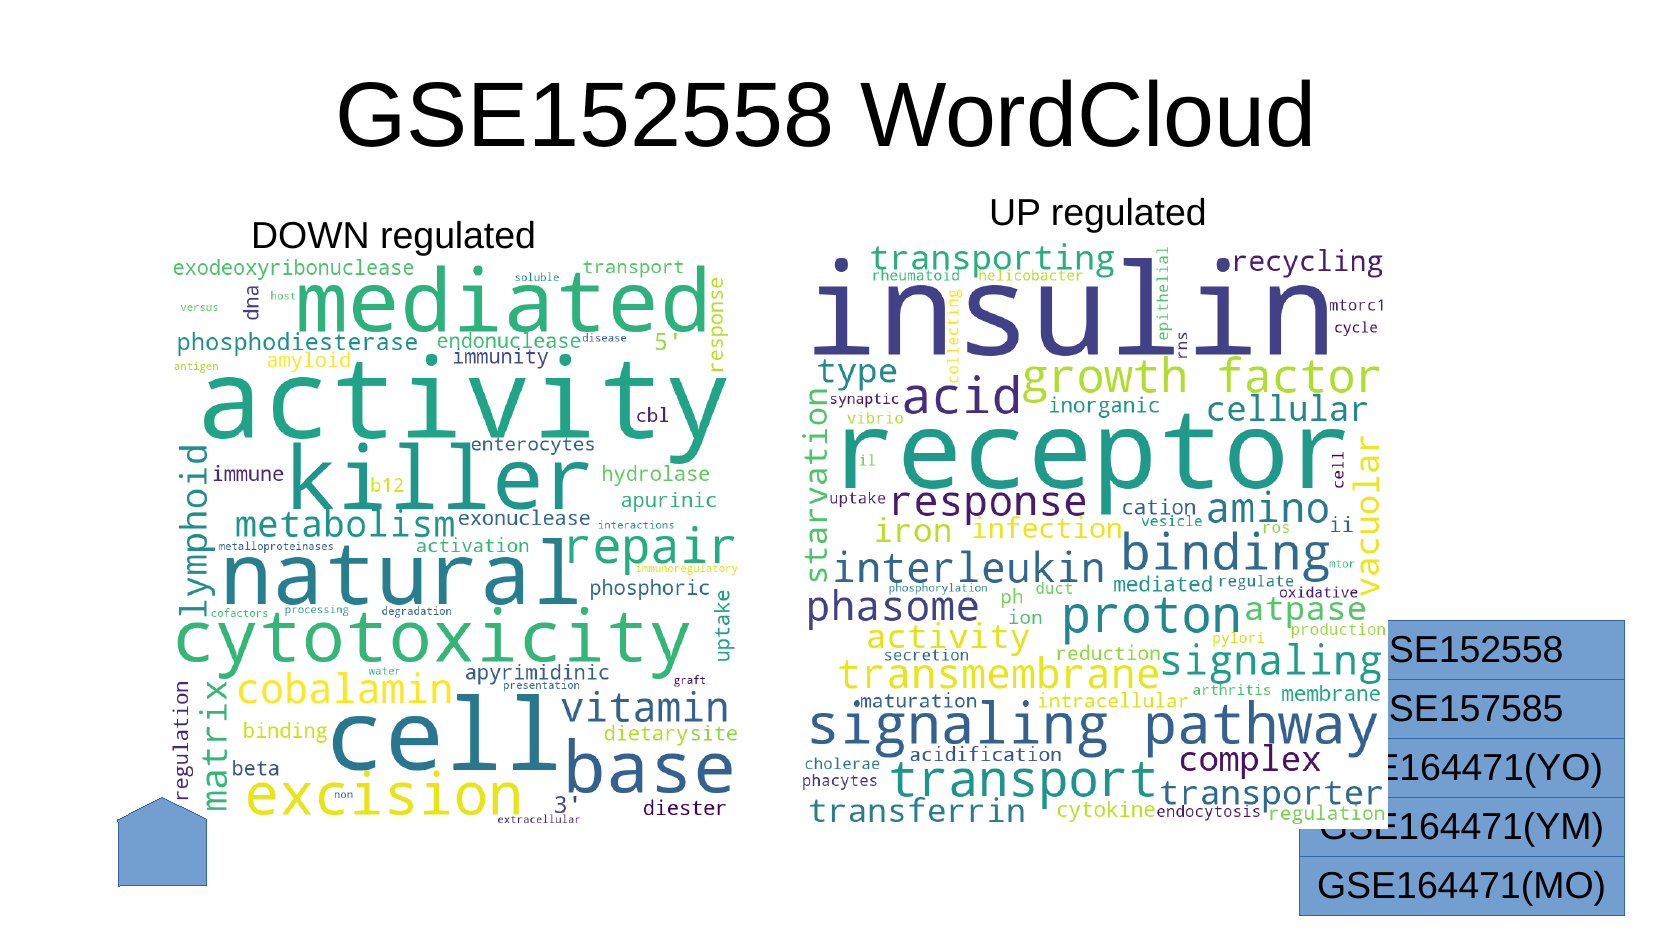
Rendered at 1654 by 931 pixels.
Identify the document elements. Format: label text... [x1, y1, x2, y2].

text_box GSE152558 [1388, 620, 1625, 680]
text_box [117, 797, 207, 887]
text_box UP regulated [974, 183, 1329, 242]
title GSE152558 WordCloud [82, 37, 1571, 193]
text_box GSE164471(YM) [1299, 797, 1625, 856]
picture [170, 258, 739, 828]
text_box GSE157585 [1388, 680, 1625, 738]
text_box GSE164471(MO) [1299, 856, 1625, 916]
text_box DOWN regulated [236, 206, 591, 306]
picture [801, 242, 1388, 829]
text_box GSE164471(YO) [1388, 738, 1625, 797]
